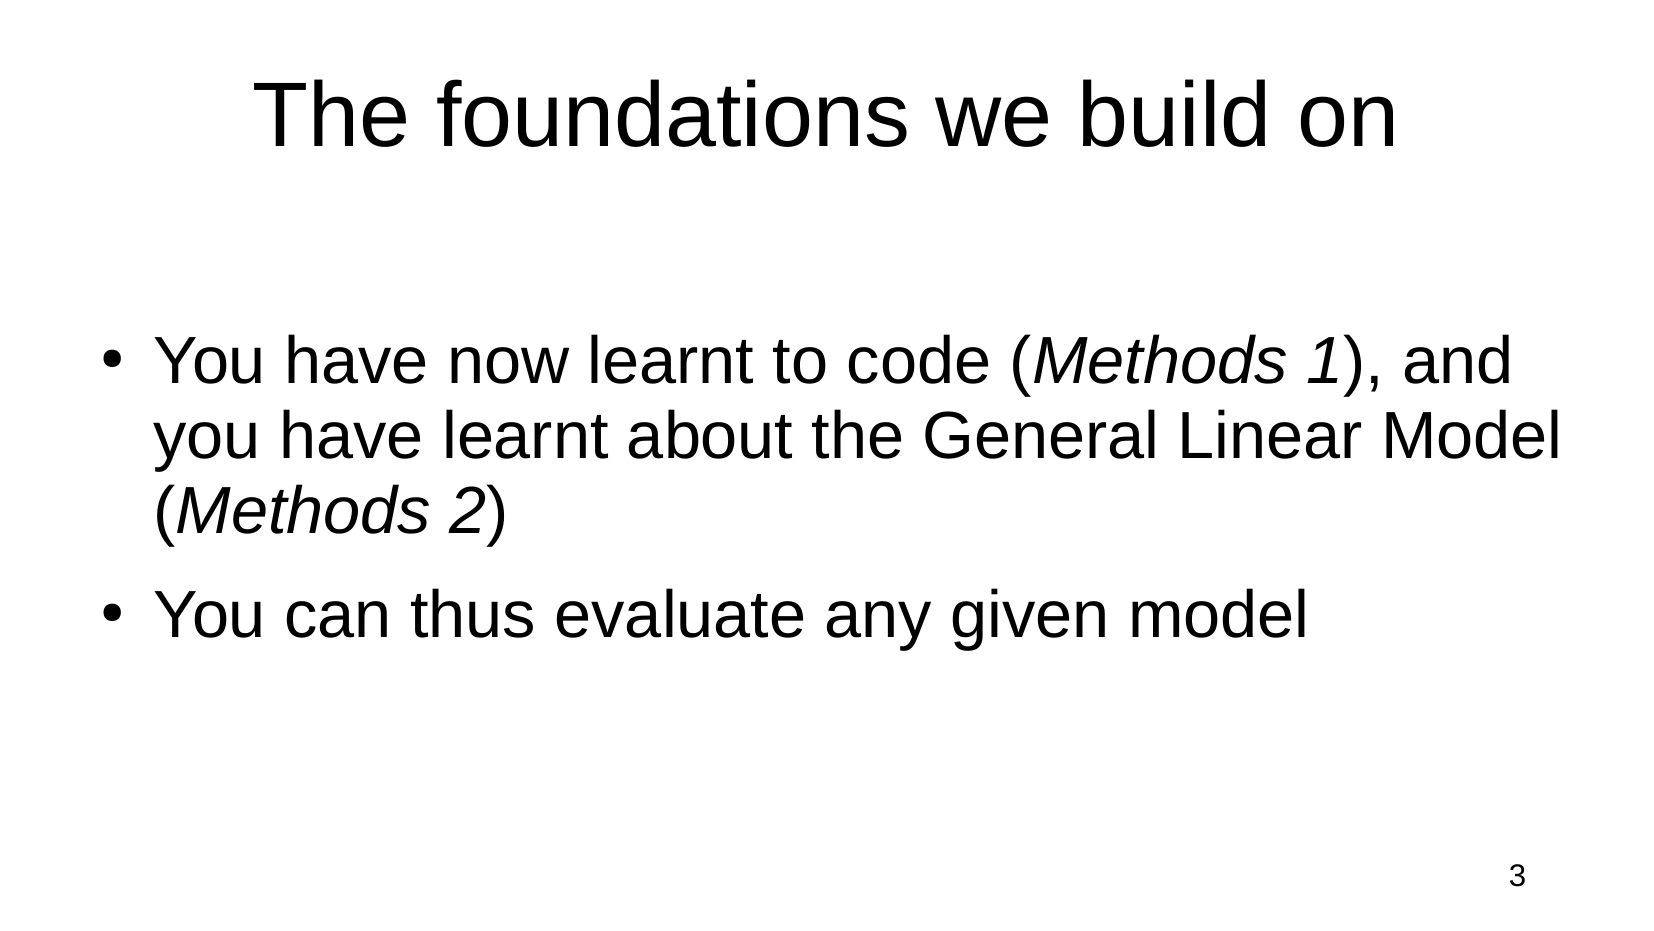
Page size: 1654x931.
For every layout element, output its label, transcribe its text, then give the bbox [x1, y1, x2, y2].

list You have now learnt to code (Methods 1), and you have learnt about the General Linear Model (Methods 2) You can thus evaluate any given model [82, 217, 1571, 758]
title The foundations we build on [82, 37, 1571, 193]
text_box <nummer> [1494, 850, 1654, 921]
